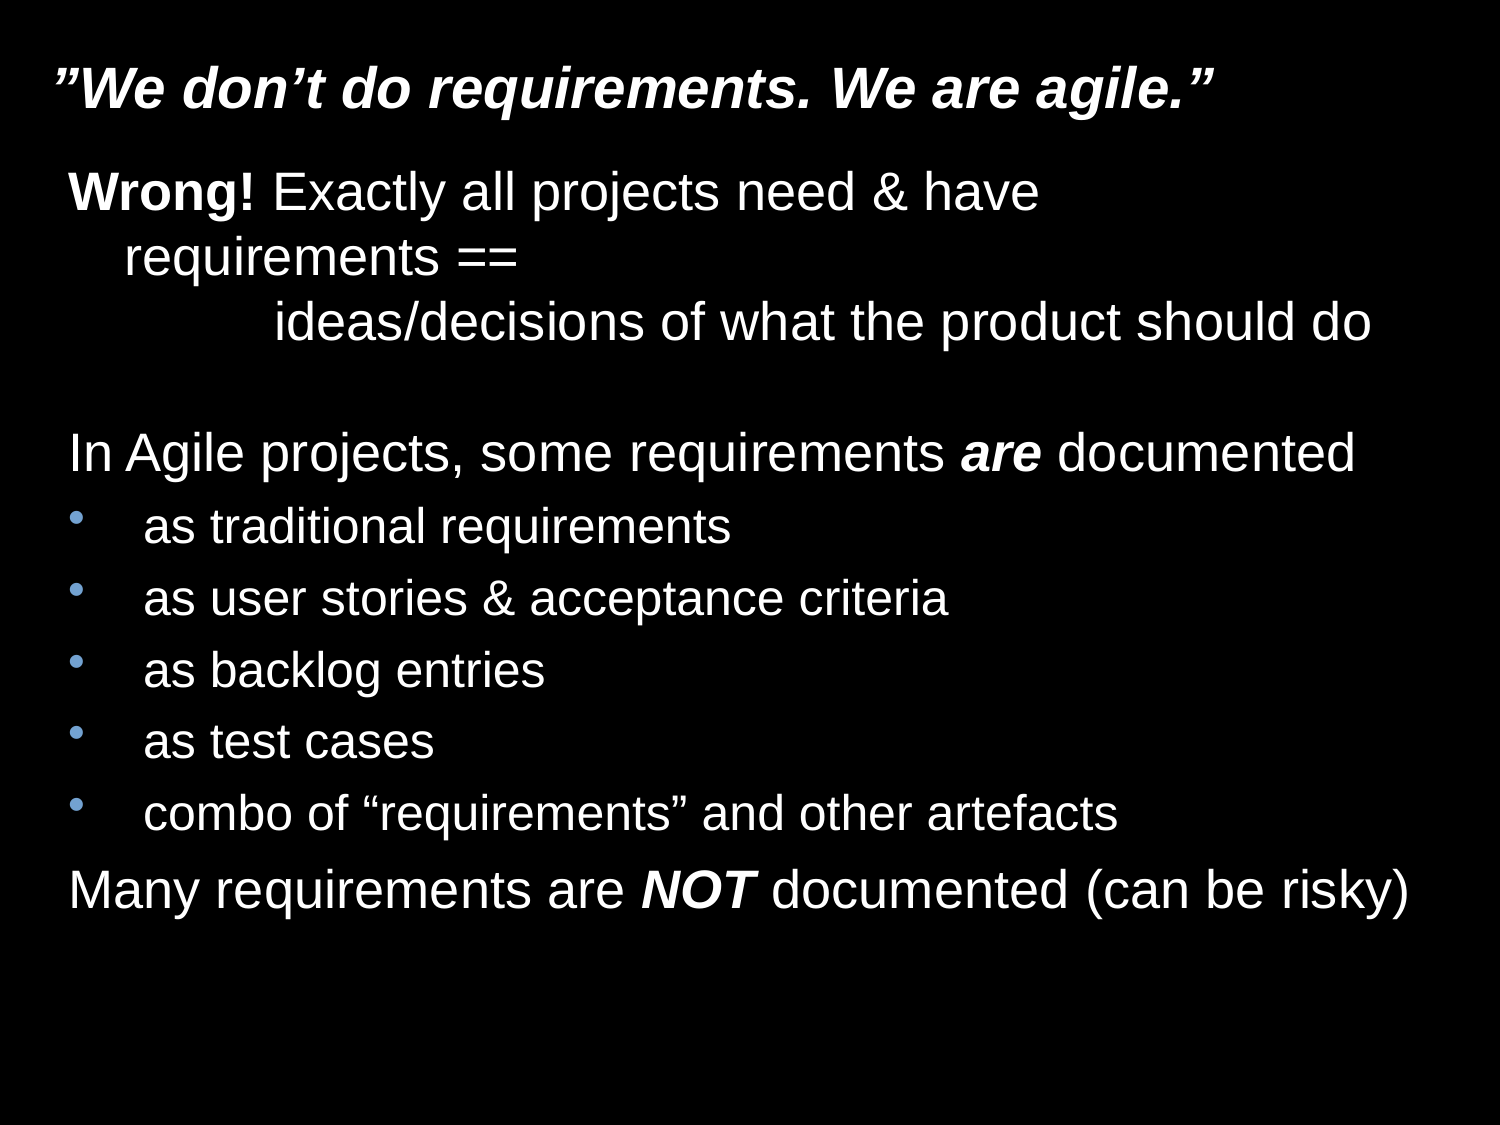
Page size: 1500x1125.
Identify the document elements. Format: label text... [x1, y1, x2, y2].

list Wrong! Exactly all projects need & have requirements == ideas/decisions of what the product should do In Agile projects, some requirements are documented as traditional requirements as user stories & acceptance criteria as backlog entries as test cases combo of “requirements” and other artefacts Many requirements are NOT documented (can be risky) [53, 149, 1487, 1004]
text_box ”We don’t do requirements. We are agile.” [35, 42, 1231, 128]
